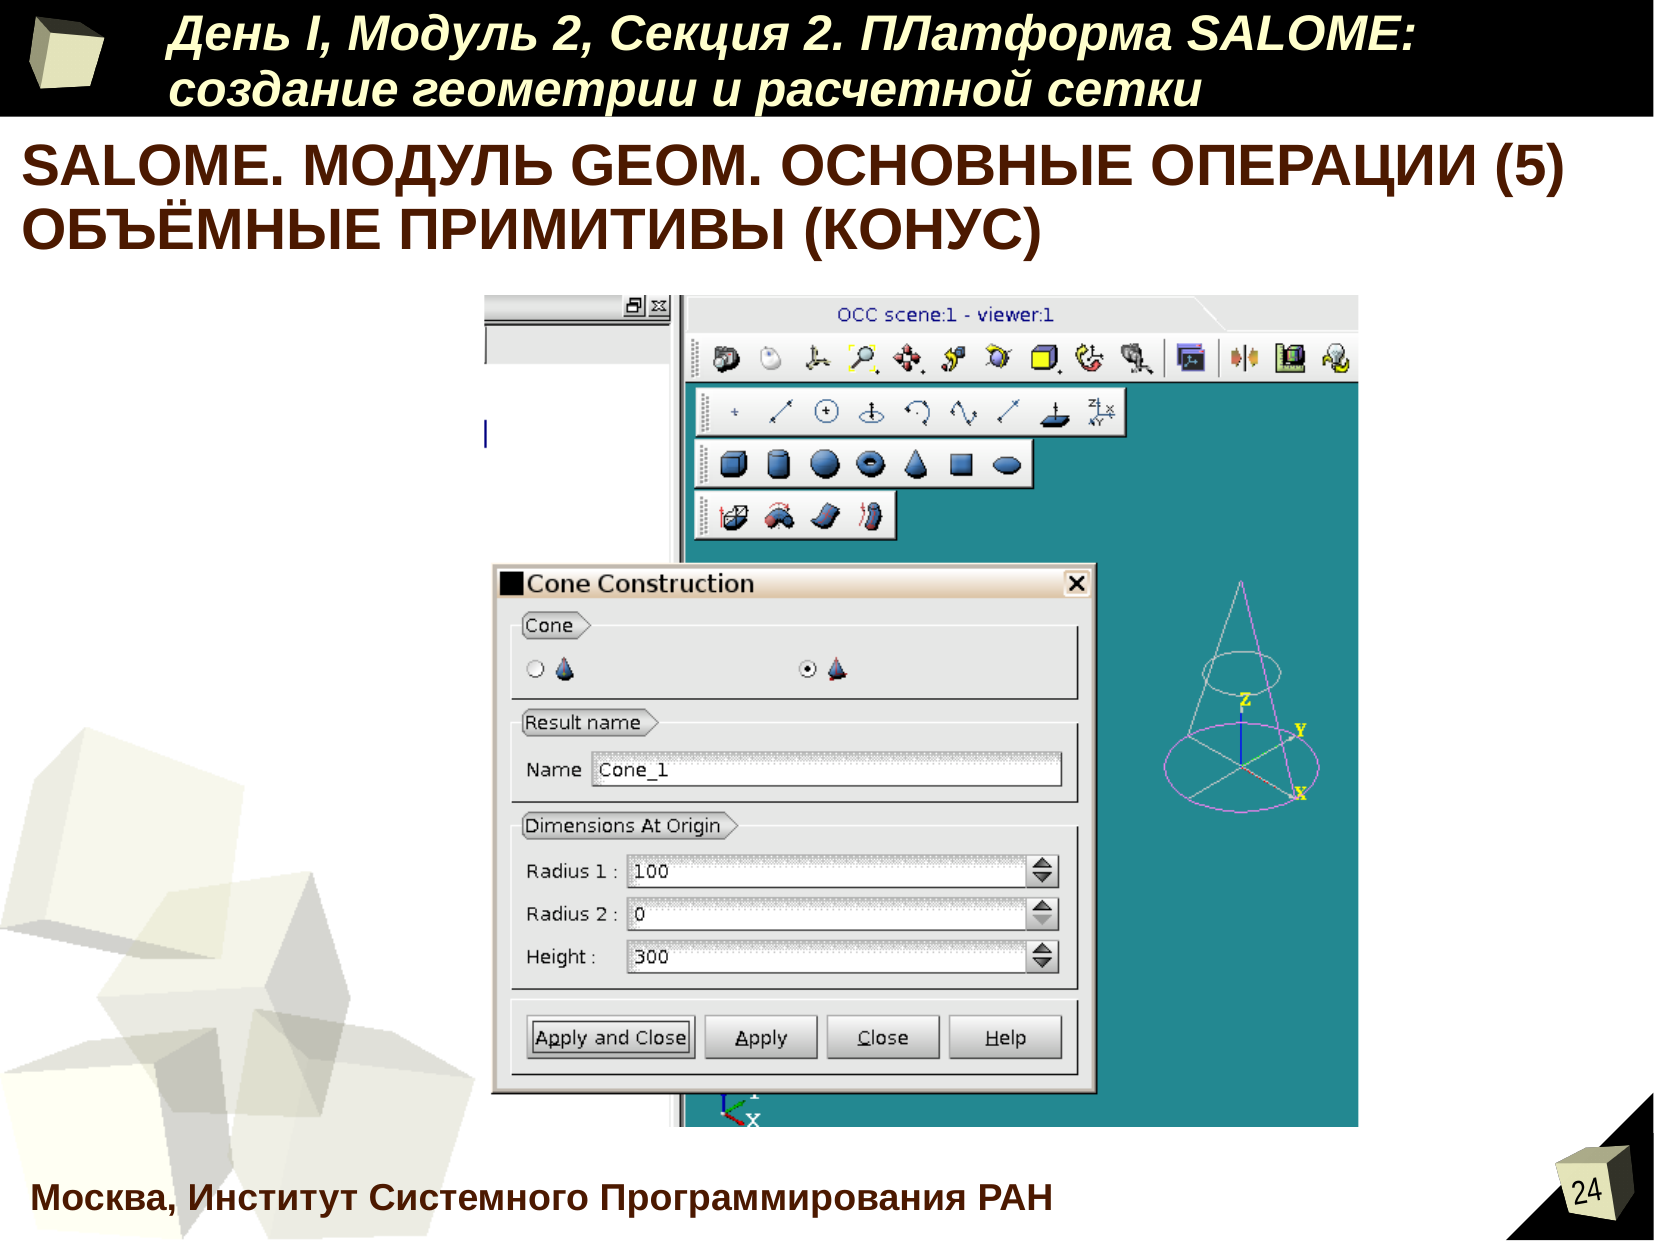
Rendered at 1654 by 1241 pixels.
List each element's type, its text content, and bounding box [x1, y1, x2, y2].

picture [464, 1193, 472, 1198]
picture [0, 726, 477, 1241]
picture [484, 295, 1359, 1127]
text_box SALOME. МОДУЛЬ GEOM. ОСНОВНЫЕ ОПЕРАЦИИ (5) ОБЪЁМНЫЕ ПРИМИТИВЫ (КОНУС) [6, 124, 1654, 270]
